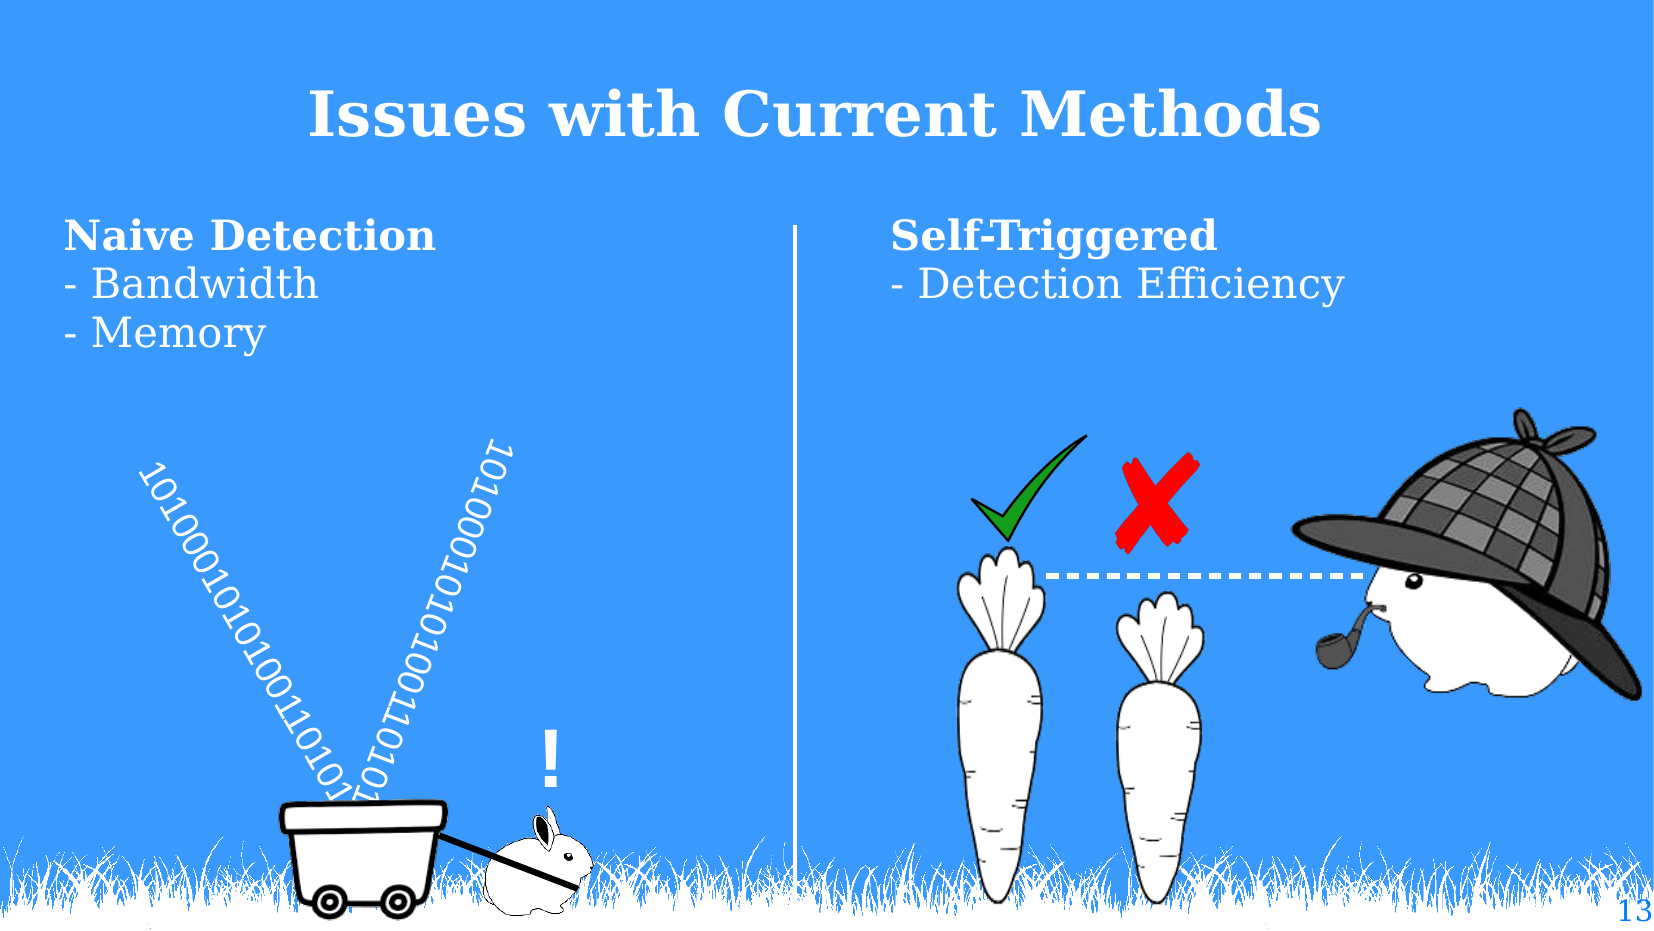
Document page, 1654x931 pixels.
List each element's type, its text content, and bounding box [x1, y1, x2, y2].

text_box 1010001010100110101001 [344, 417, 537, 777]
title [82, 37, 1571, 193]
picture [0, 0, 1654, 931]
text_box ! [522, 705, 580, 813]
text_box 1010001010100110101001 [116, 436, 352, 777]
text_box Self-Triggered - Detection Efficiency [875, 203, 1427, 365]
text_box Naive Detection - Bandwidth - Memory [48, 203, 601, 413]
